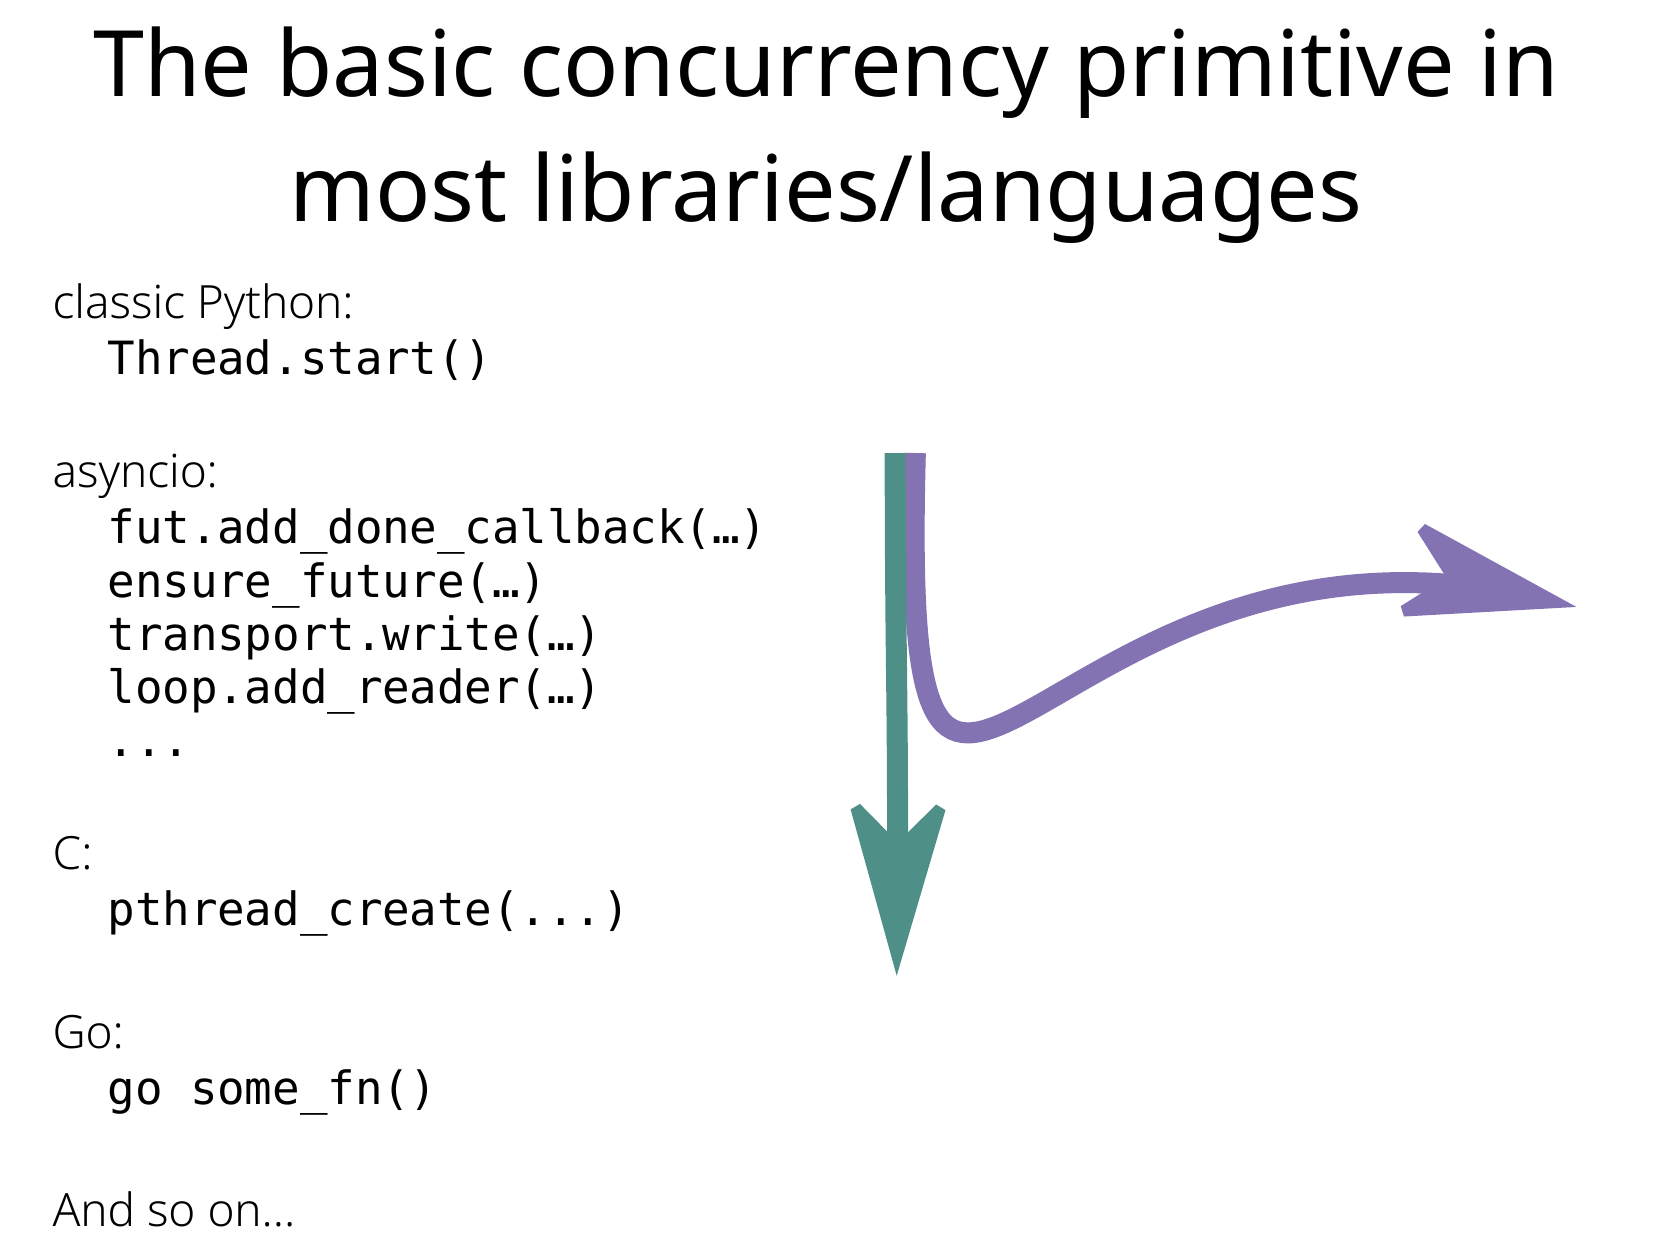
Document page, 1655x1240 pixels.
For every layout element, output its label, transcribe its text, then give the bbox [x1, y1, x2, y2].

picture [844, 452, 1577, 976]
text_box classic Python: Thread.start() asyncio: fut.add_done_callback(…) ensure_future(…) transport.write(…) loop.add_reader(…) ... C: pthread_create(...) Go: go some_fn() And so on... [38, 262, 1090, 1211]
title The basic concurrency primitive in most libraries/languages [82, 11, 1572, 236]
